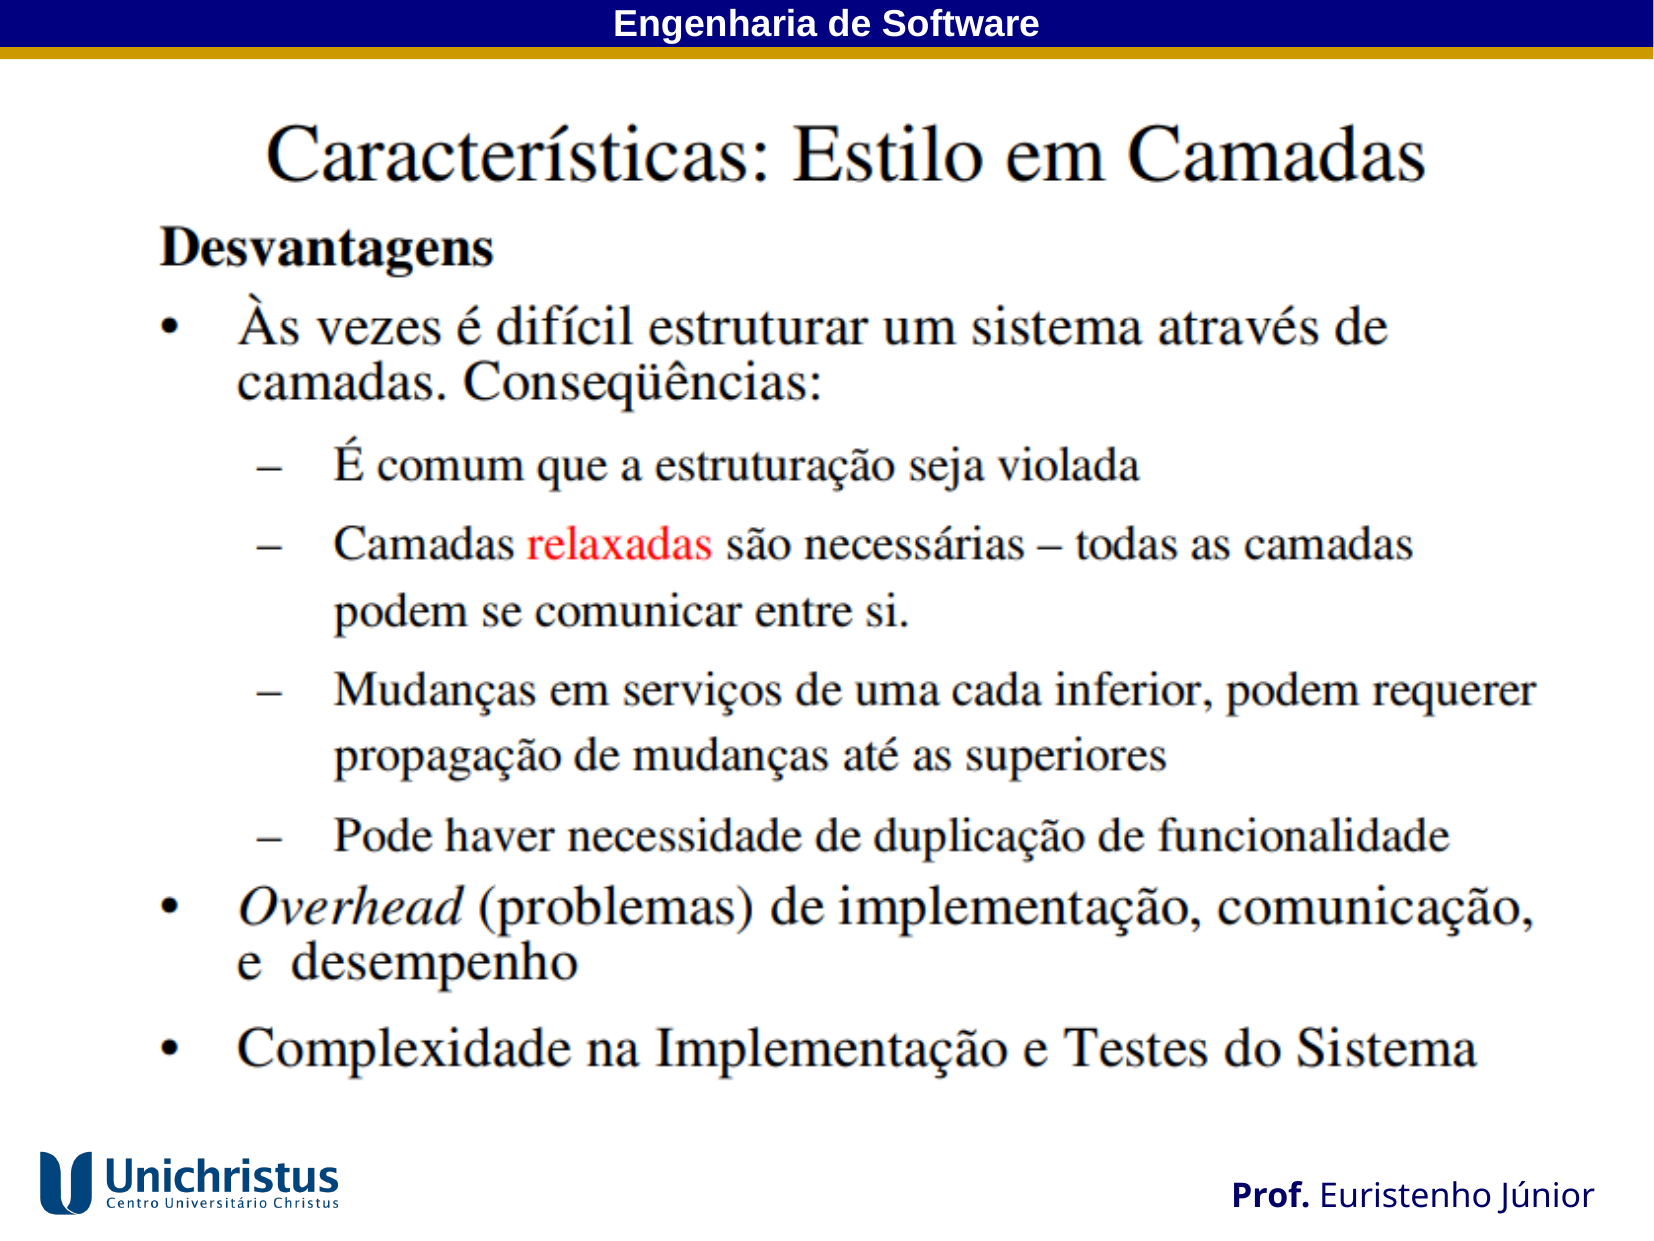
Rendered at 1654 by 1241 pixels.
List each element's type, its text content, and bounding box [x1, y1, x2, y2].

text_box Prof. Euristenho Júnior [1216, 1163, 1654, 1224]
text_box [0, 47, 1654, 60]
picture [35, 1148, 343, 1217]
picture [129, 110, 1557, 1104]
text_box Engenharia de Software [0, 0, 1654, 47]
